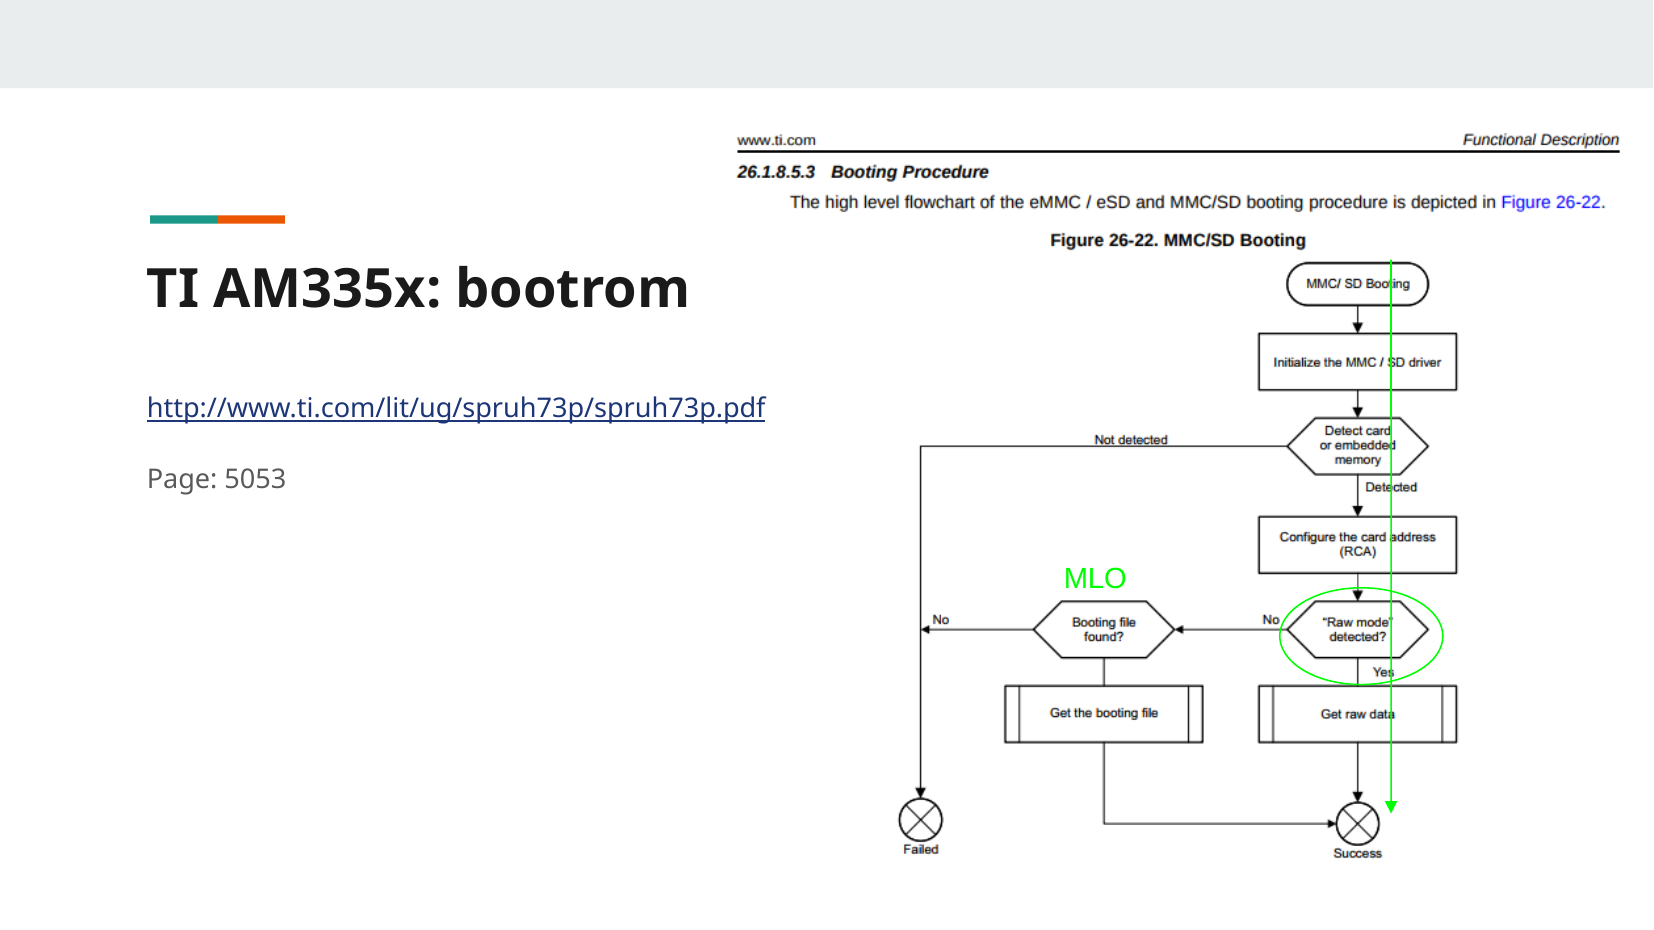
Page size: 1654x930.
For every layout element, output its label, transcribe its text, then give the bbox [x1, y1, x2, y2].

list http://www.ti.com/lit/ug/spruh73p/spruh73p.pdf Page: 5053 [131, 375, 1390, 785]
text_box MLO [1048, 544, 1201, 616]
list http://www.ti.com/lit/ug/spruh73p/spruh73p.pdf Page: 5053 [1392, 375, 1522, 785]
list http://www.ti.com/lit/ug/spruh73p/spruh73p.pdf Page: 5053 [1281, 589, 1390, 683]
picture [735, 336, 1390, 375]
title TI AM335x: bootrom [131, 238, 1522, 336]
list http://www.ti.com/lit/ug/spruh73p/spruh73p.pdf Page: 5053 [1392, 593, 1442, 679]
picture [735, 132, 1633, 867]
